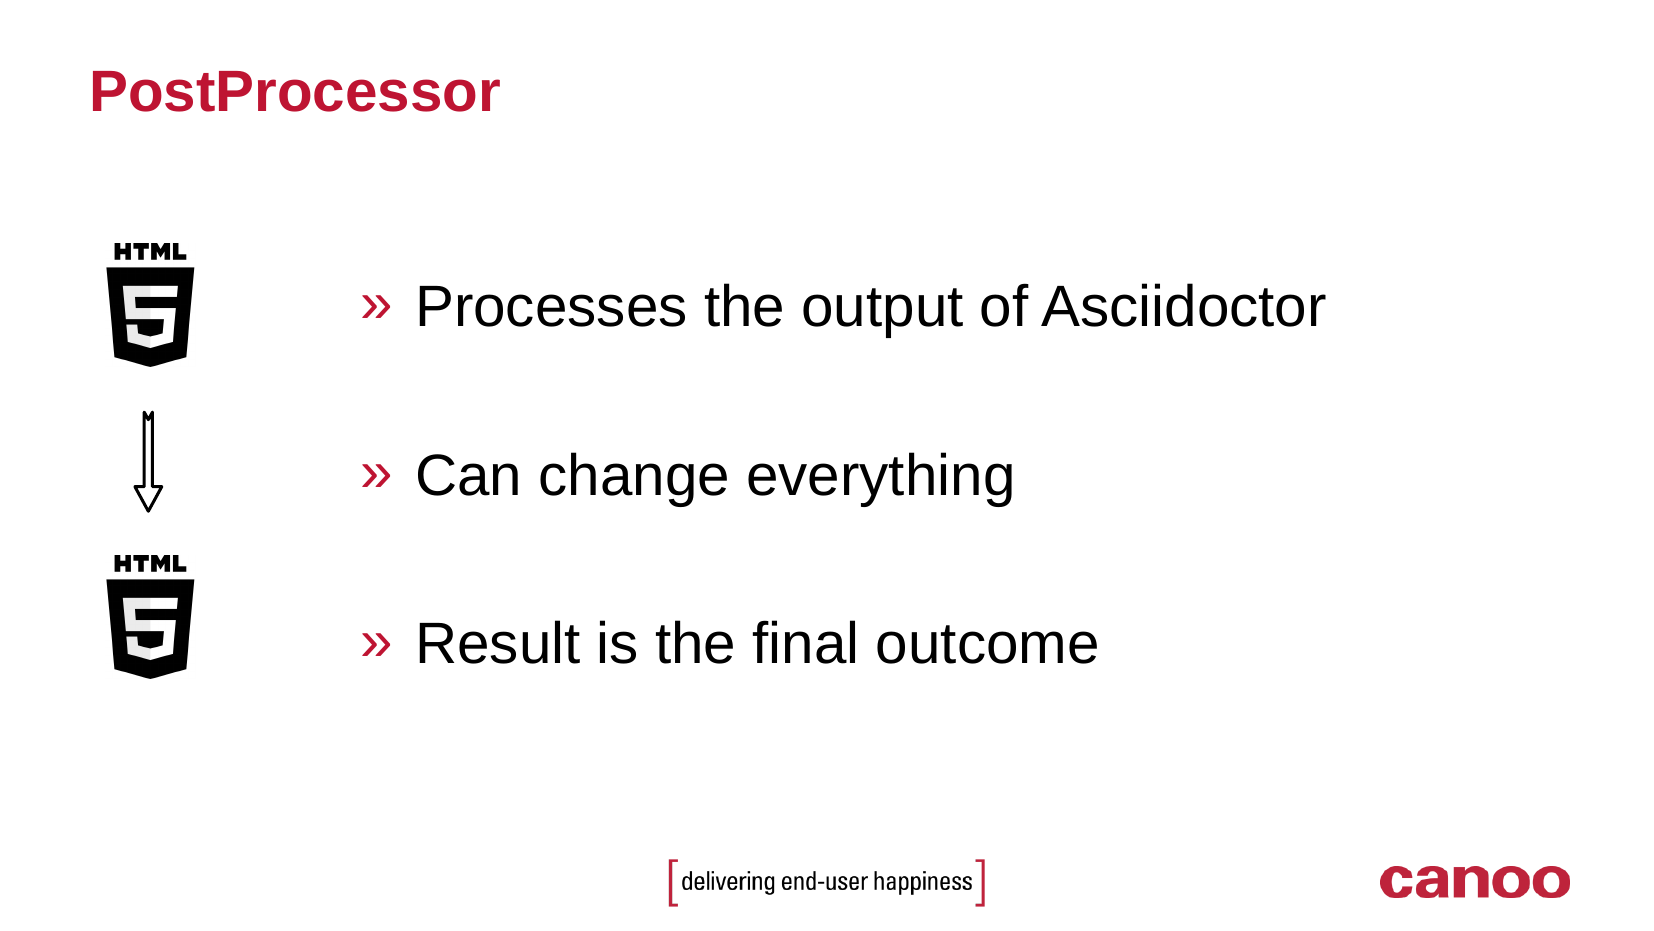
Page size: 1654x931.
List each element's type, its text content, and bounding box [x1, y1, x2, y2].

picture [105, 243, 196, 367]
list Processes the output of Asciidoctor Can change everything Result is the final outcome [345, 260, 1486, 786]
picture [1380, 866, 1570, 898]
picture [105, 555, 196, 679]
picture [662, 855, 991, 910]
title PostProcessor [75, 45, 1591, 136]
